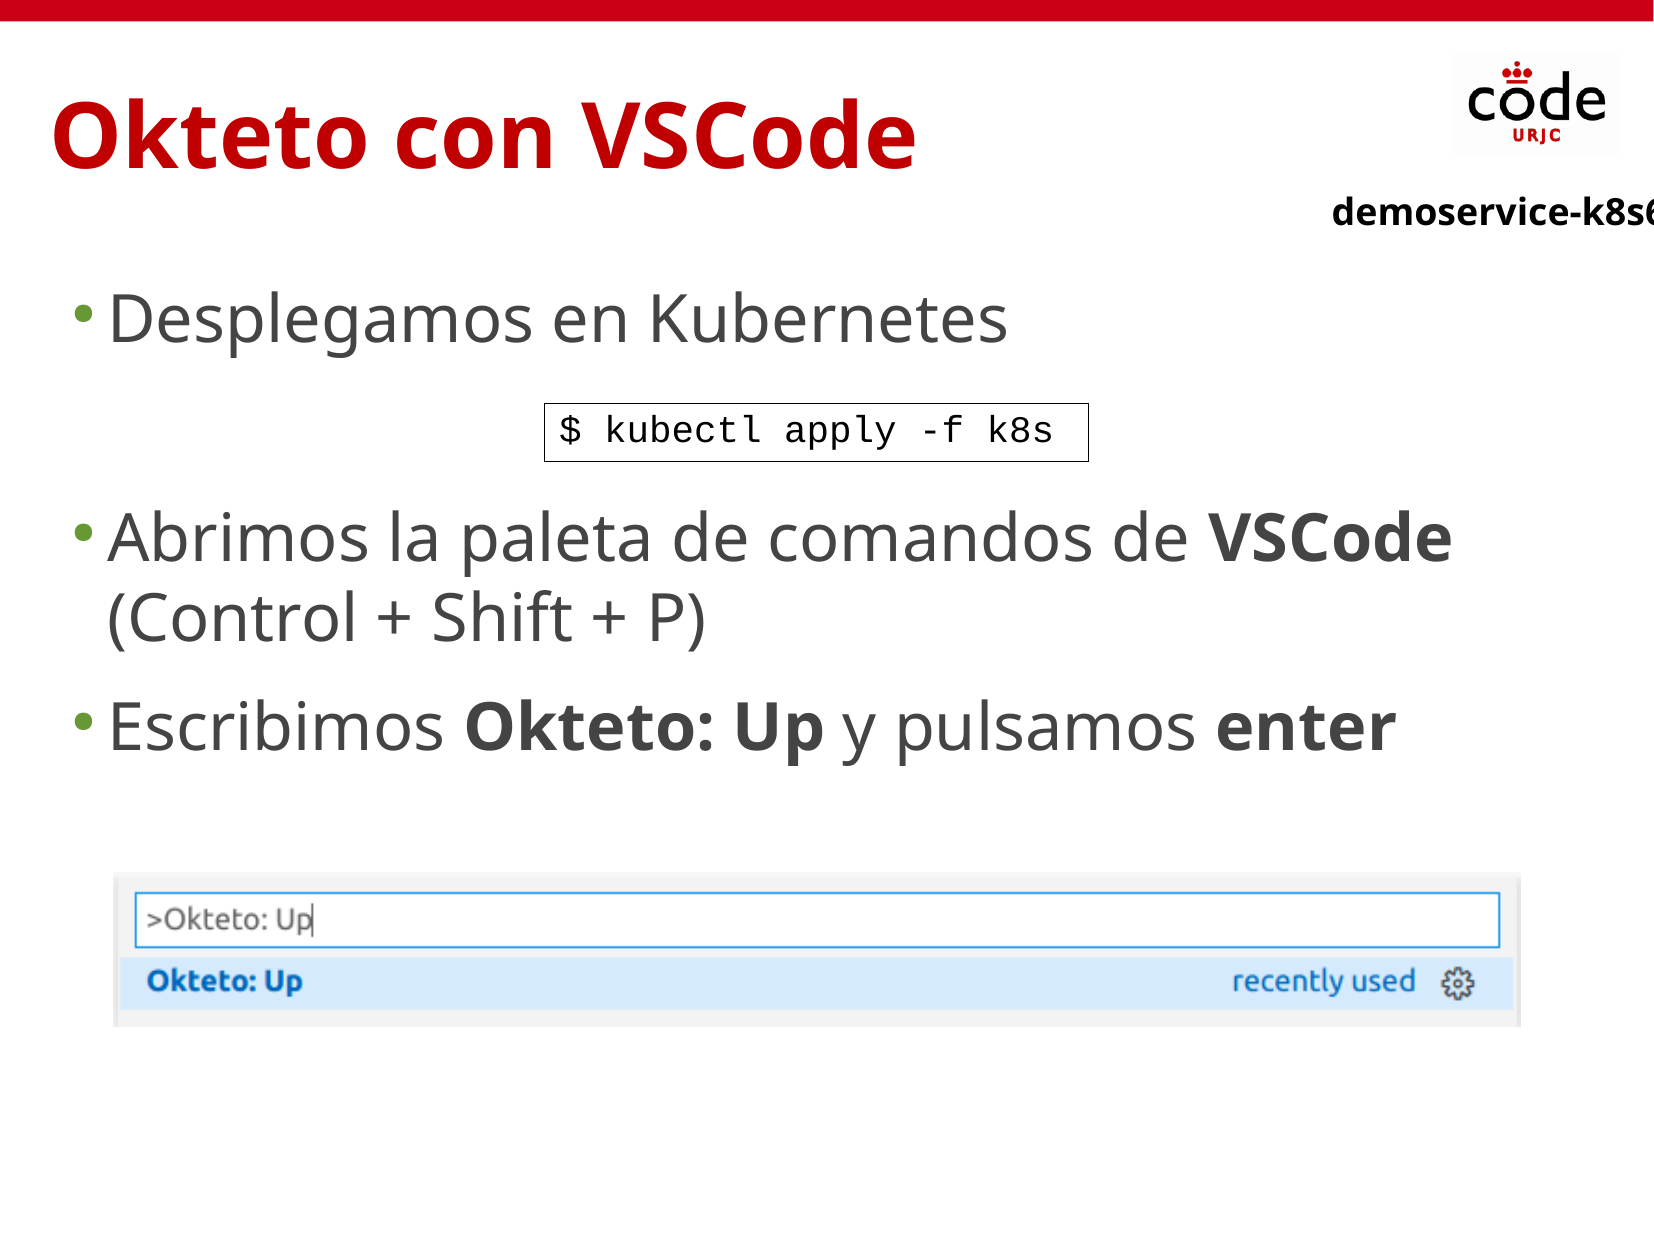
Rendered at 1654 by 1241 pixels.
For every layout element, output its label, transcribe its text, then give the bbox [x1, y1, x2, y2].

picture [113, 872, 1521, 1027]
text_box $ kubectl apply -f k8s [544, 403, 1089, 462]
list Desplegamos en Kubernetes Abrimos la paleta de comandos de VSCode (Control + Shift + P) Escribimos Okteto: Up y pulsamos enter [56, 268, 1583, 1107]
picture [1452, 52, 1620, 154]
text_box demoservice-k8s6 [1316, 178, 1654, 242]
title Okteto con VSCode [34, 62, 1437, 126]
